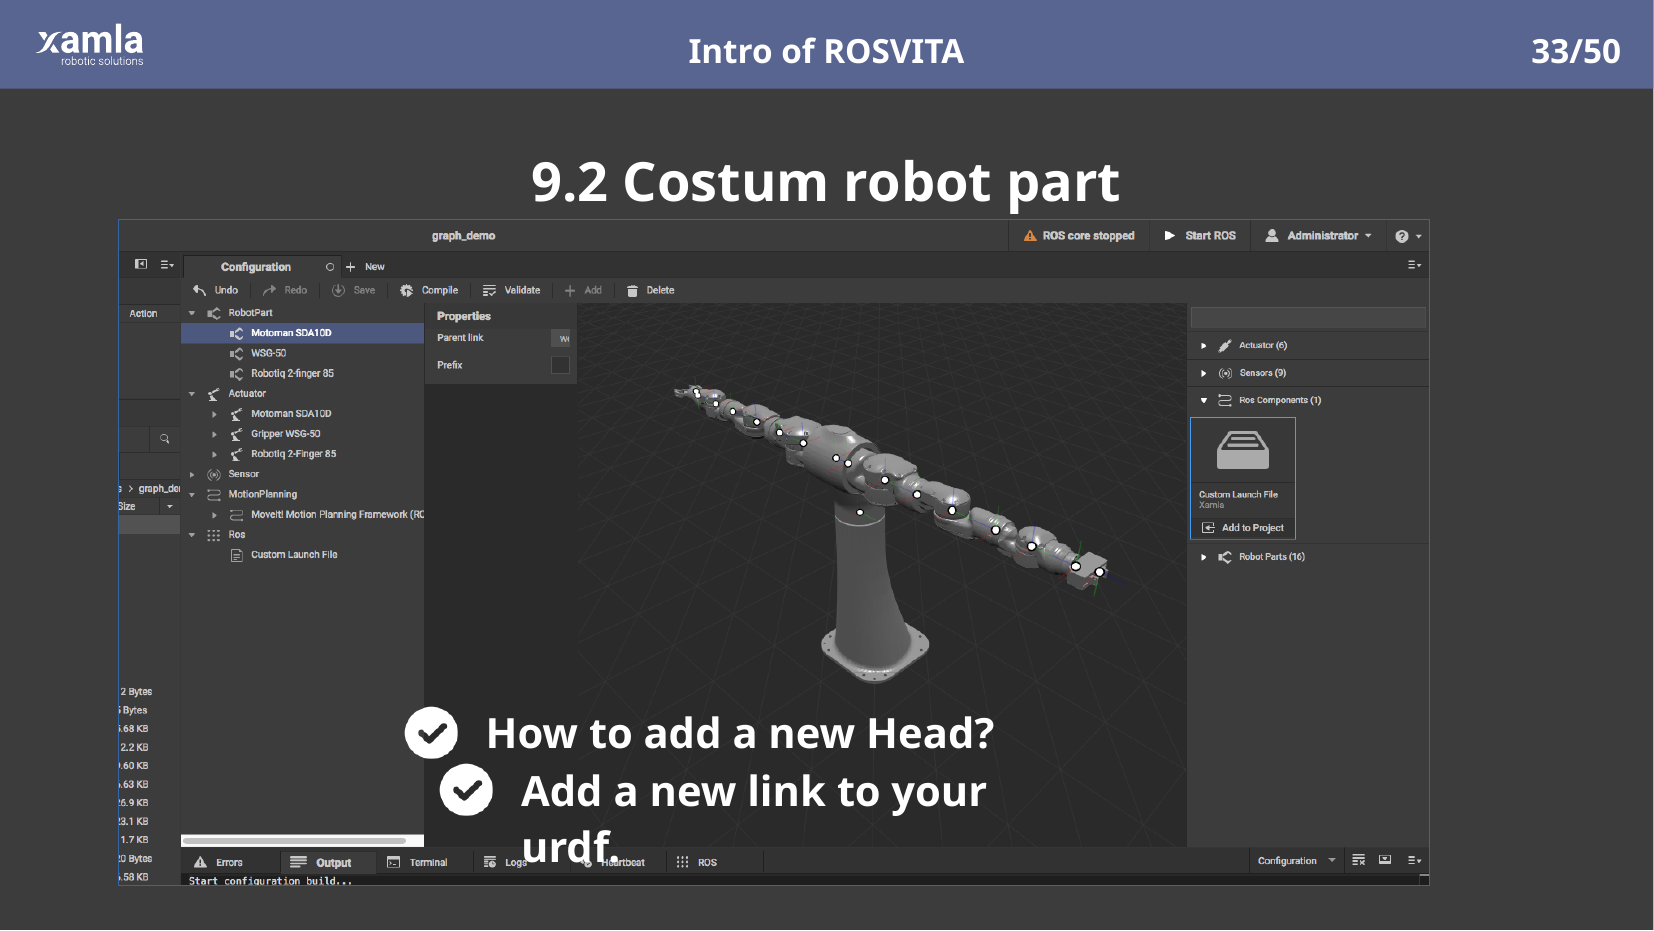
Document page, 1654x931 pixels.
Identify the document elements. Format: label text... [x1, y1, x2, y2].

text_box How to add a new Head? Add a new link to your urdf. [389, 696, 1016, 931]
text_box 33/50 [1511, 20, 1636, 80]
text_box 9.2 Costum robot part [188, 135, 1465, 223]
picture [35, 23, 143, 65]
text_box Intro of ROSVITA [296, 20, 1357, 80]
picture [118, 219, 1430, 886]
text_box [0, 0, 1654, 89]
